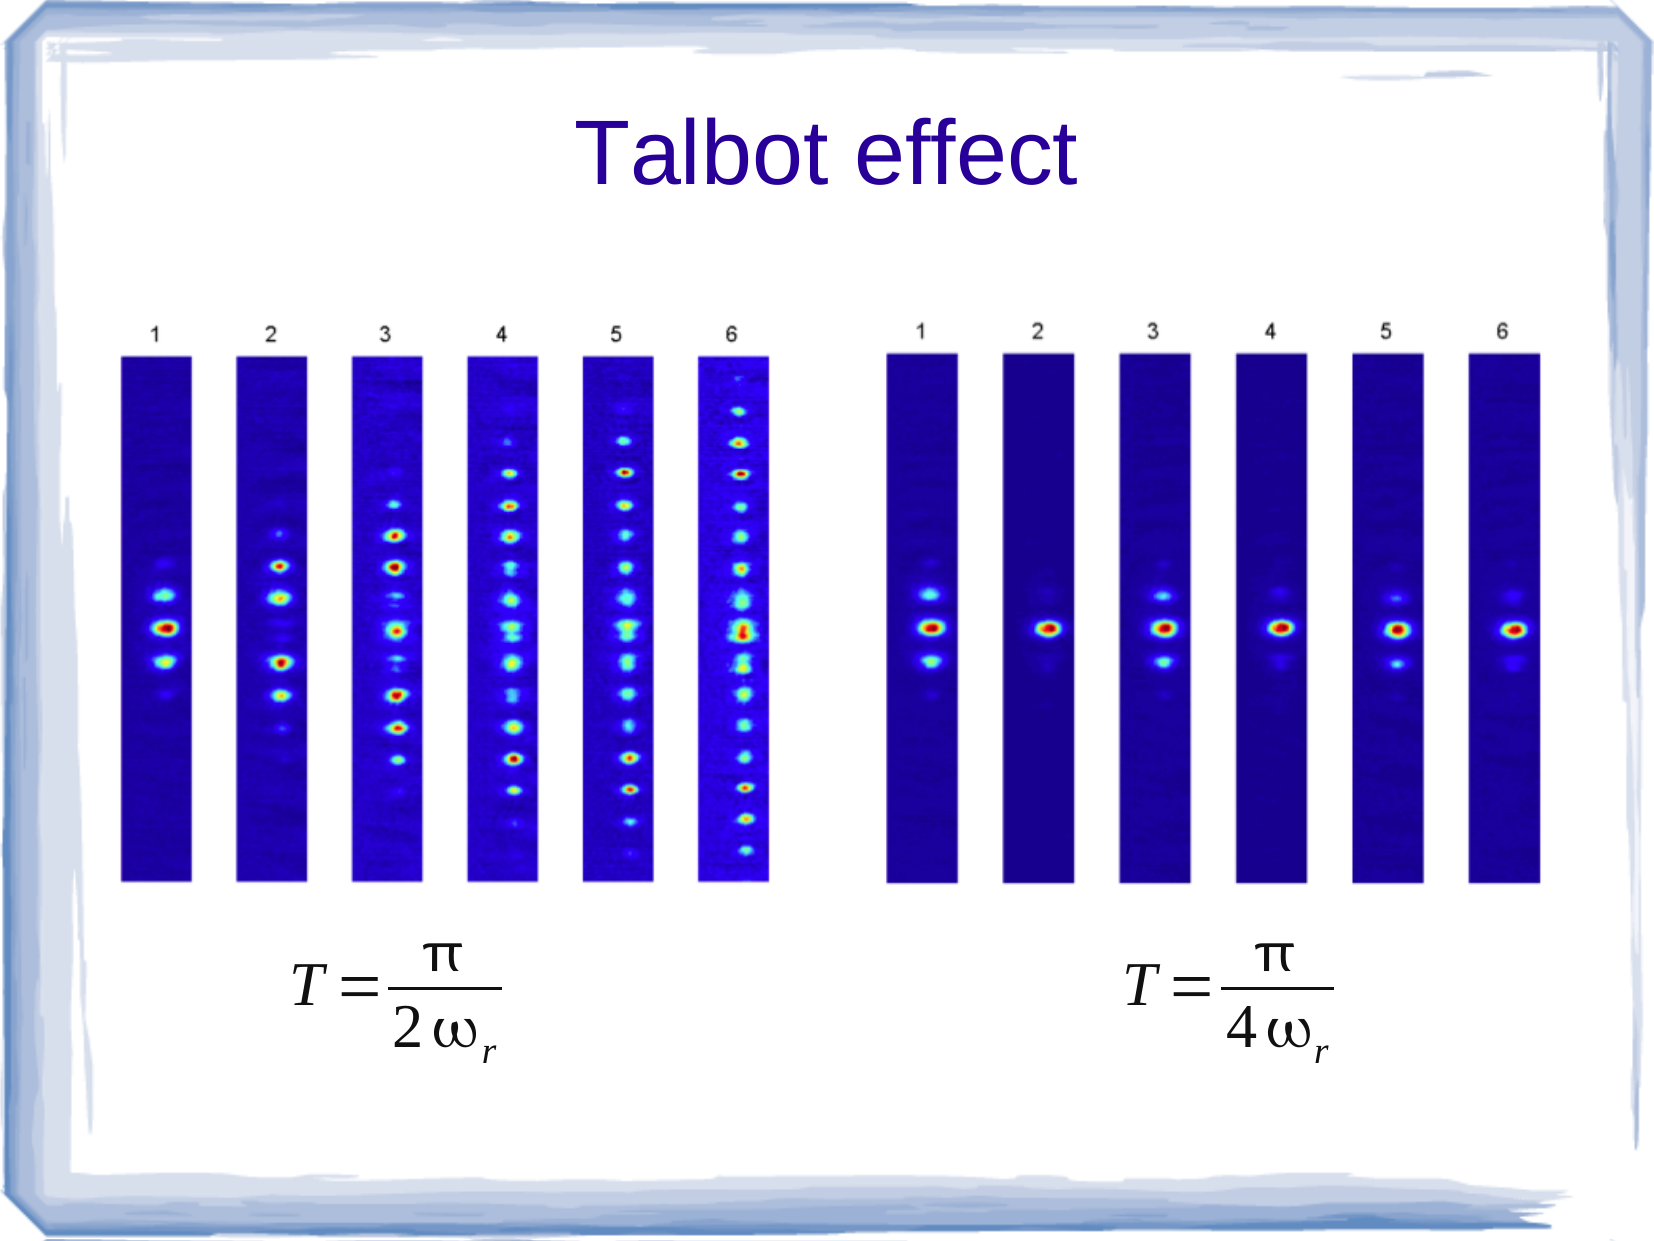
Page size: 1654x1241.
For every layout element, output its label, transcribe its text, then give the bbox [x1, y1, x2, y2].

title Talbot effect [82, 49, 1571, 257]
chart [283, 921, 512, 1071]
chart [1116, 921, 1344, 1071]
picture [0, 0, 1654, 1241]
